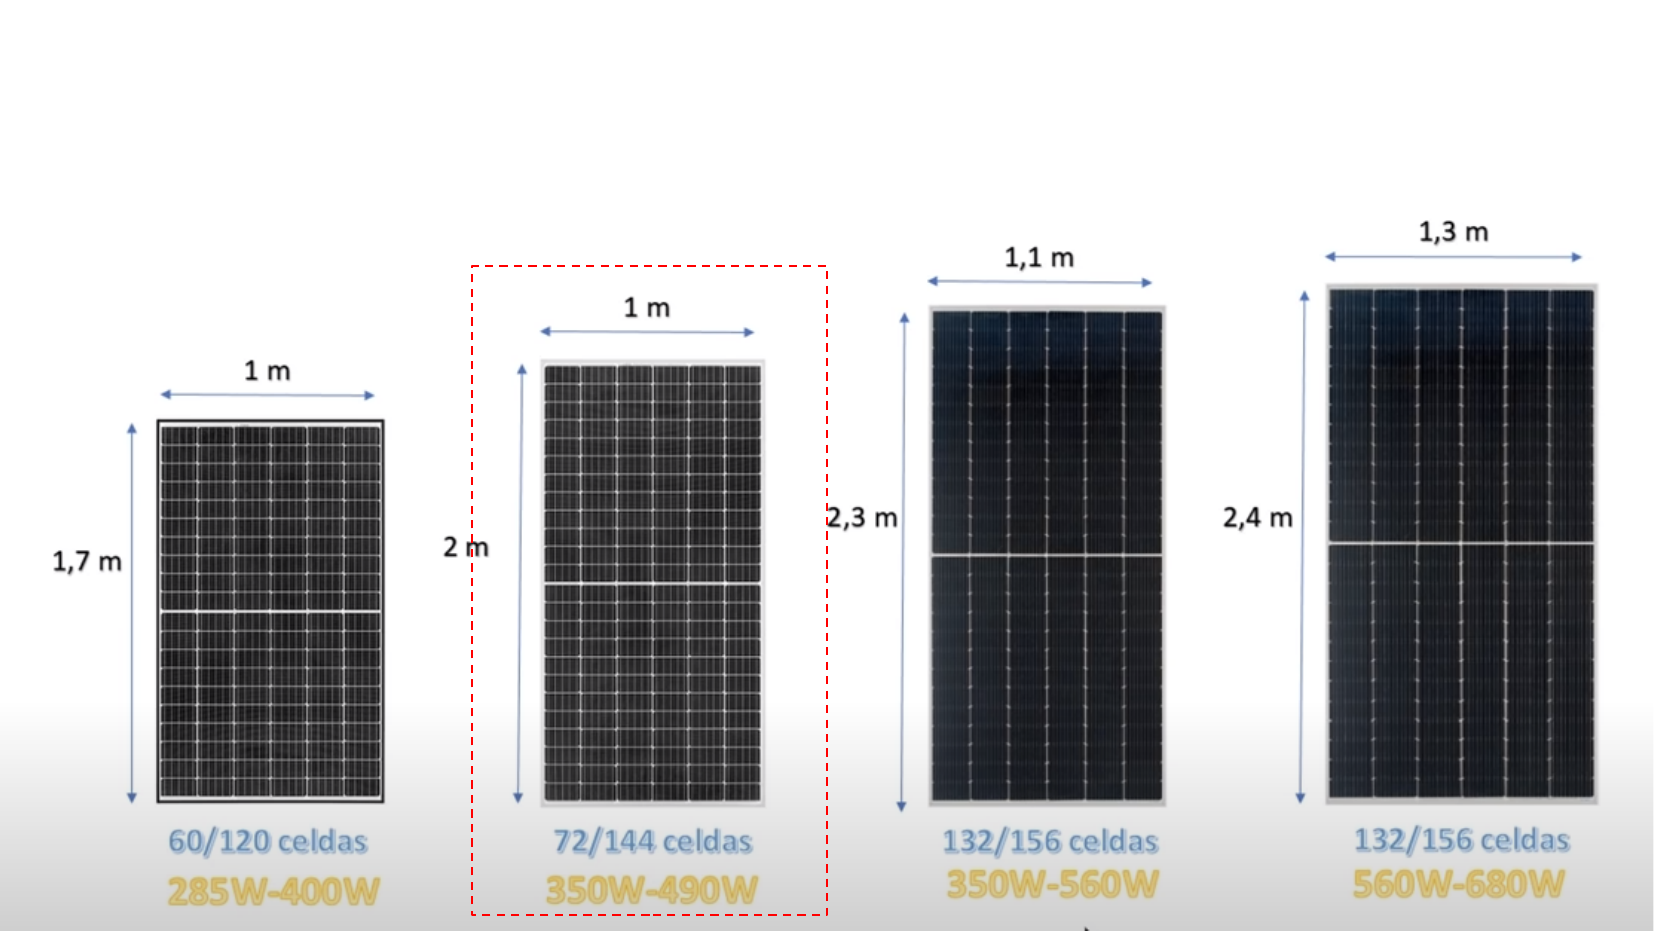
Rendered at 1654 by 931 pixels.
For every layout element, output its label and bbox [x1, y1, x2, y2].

picture [0, 167, 1654, 931]
